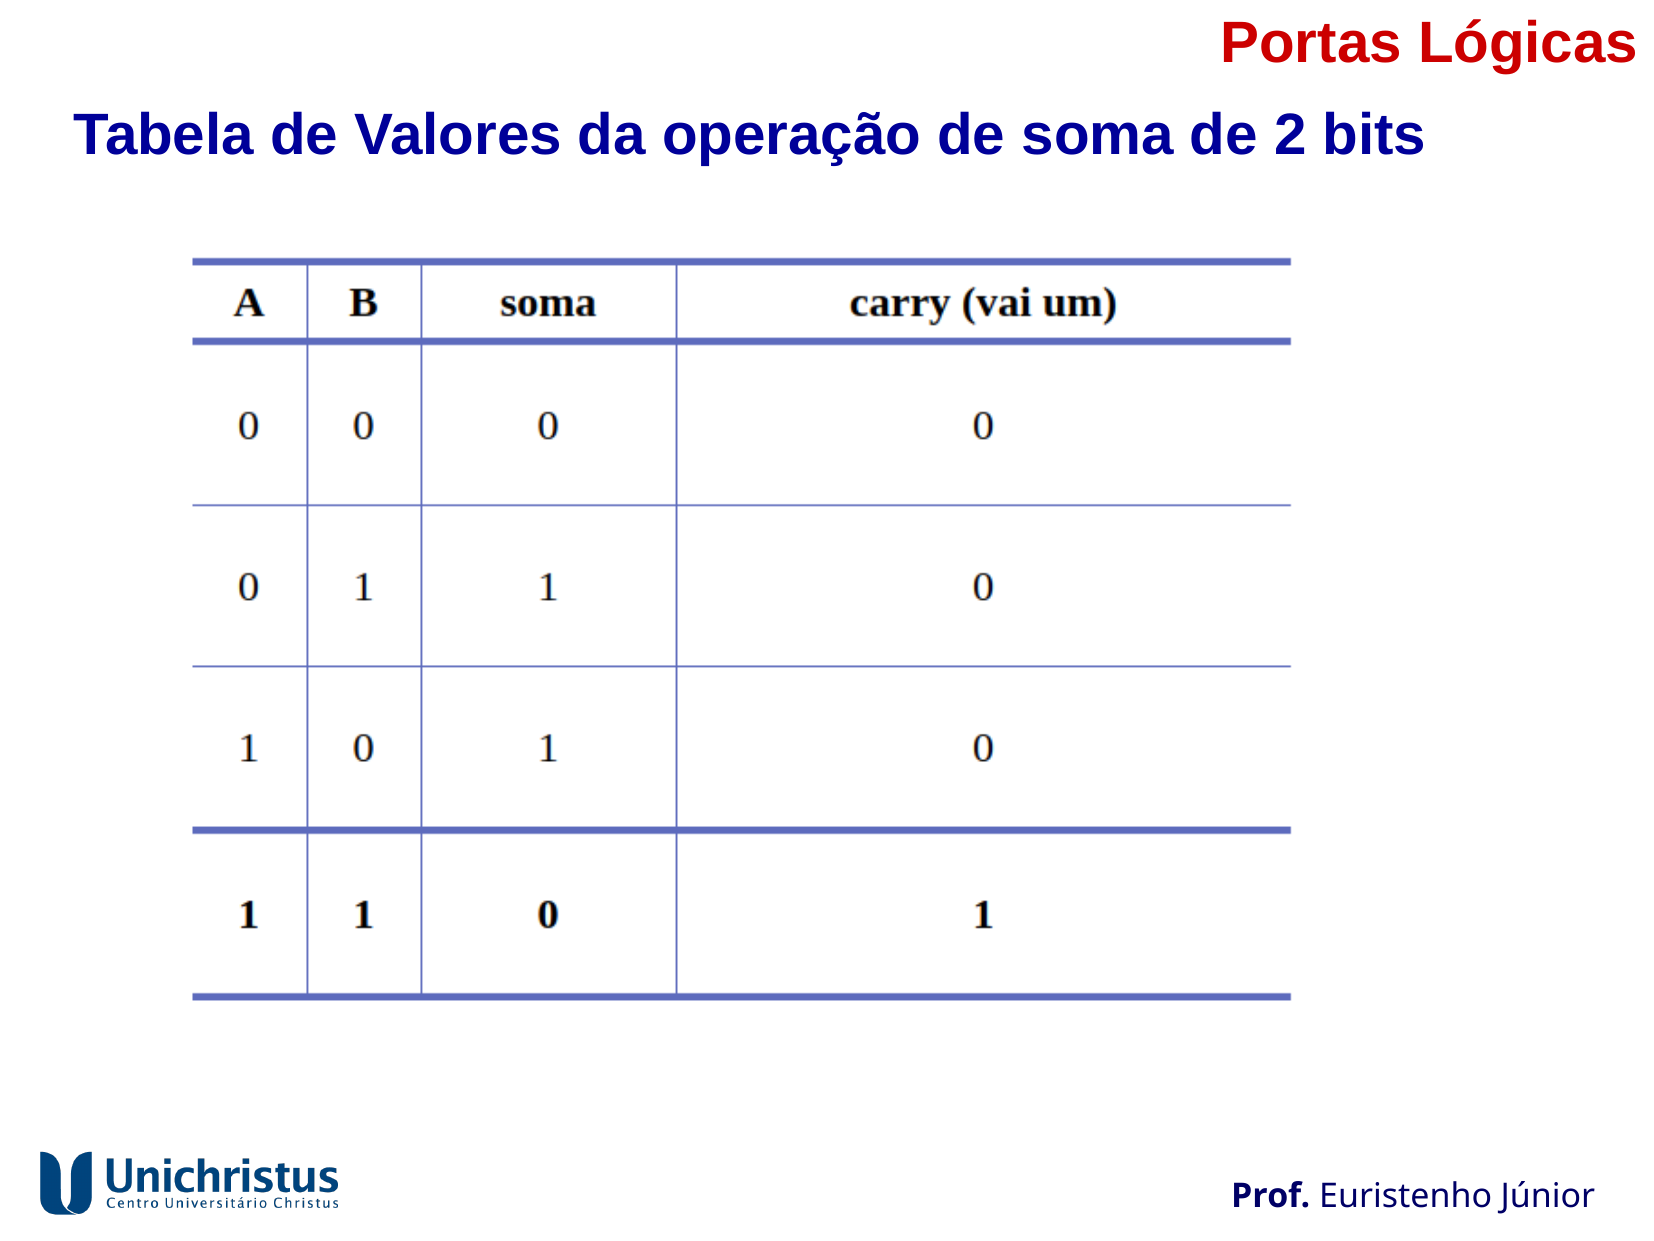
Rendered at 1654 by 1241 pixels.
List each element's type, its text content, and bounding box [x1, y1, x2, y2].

picture [35, 1148, 343, 1217]
picture [173, 244, 1313, 1028]
text_box Portas Lógicas [1205, 2, 1654, 95]
text_box Tabela de Valores da operação de soma de 2 bits [59, 94, 1443, 187]
text_box Prof. Euristenho Júnior [1216, 1163, 1654, 1224]
